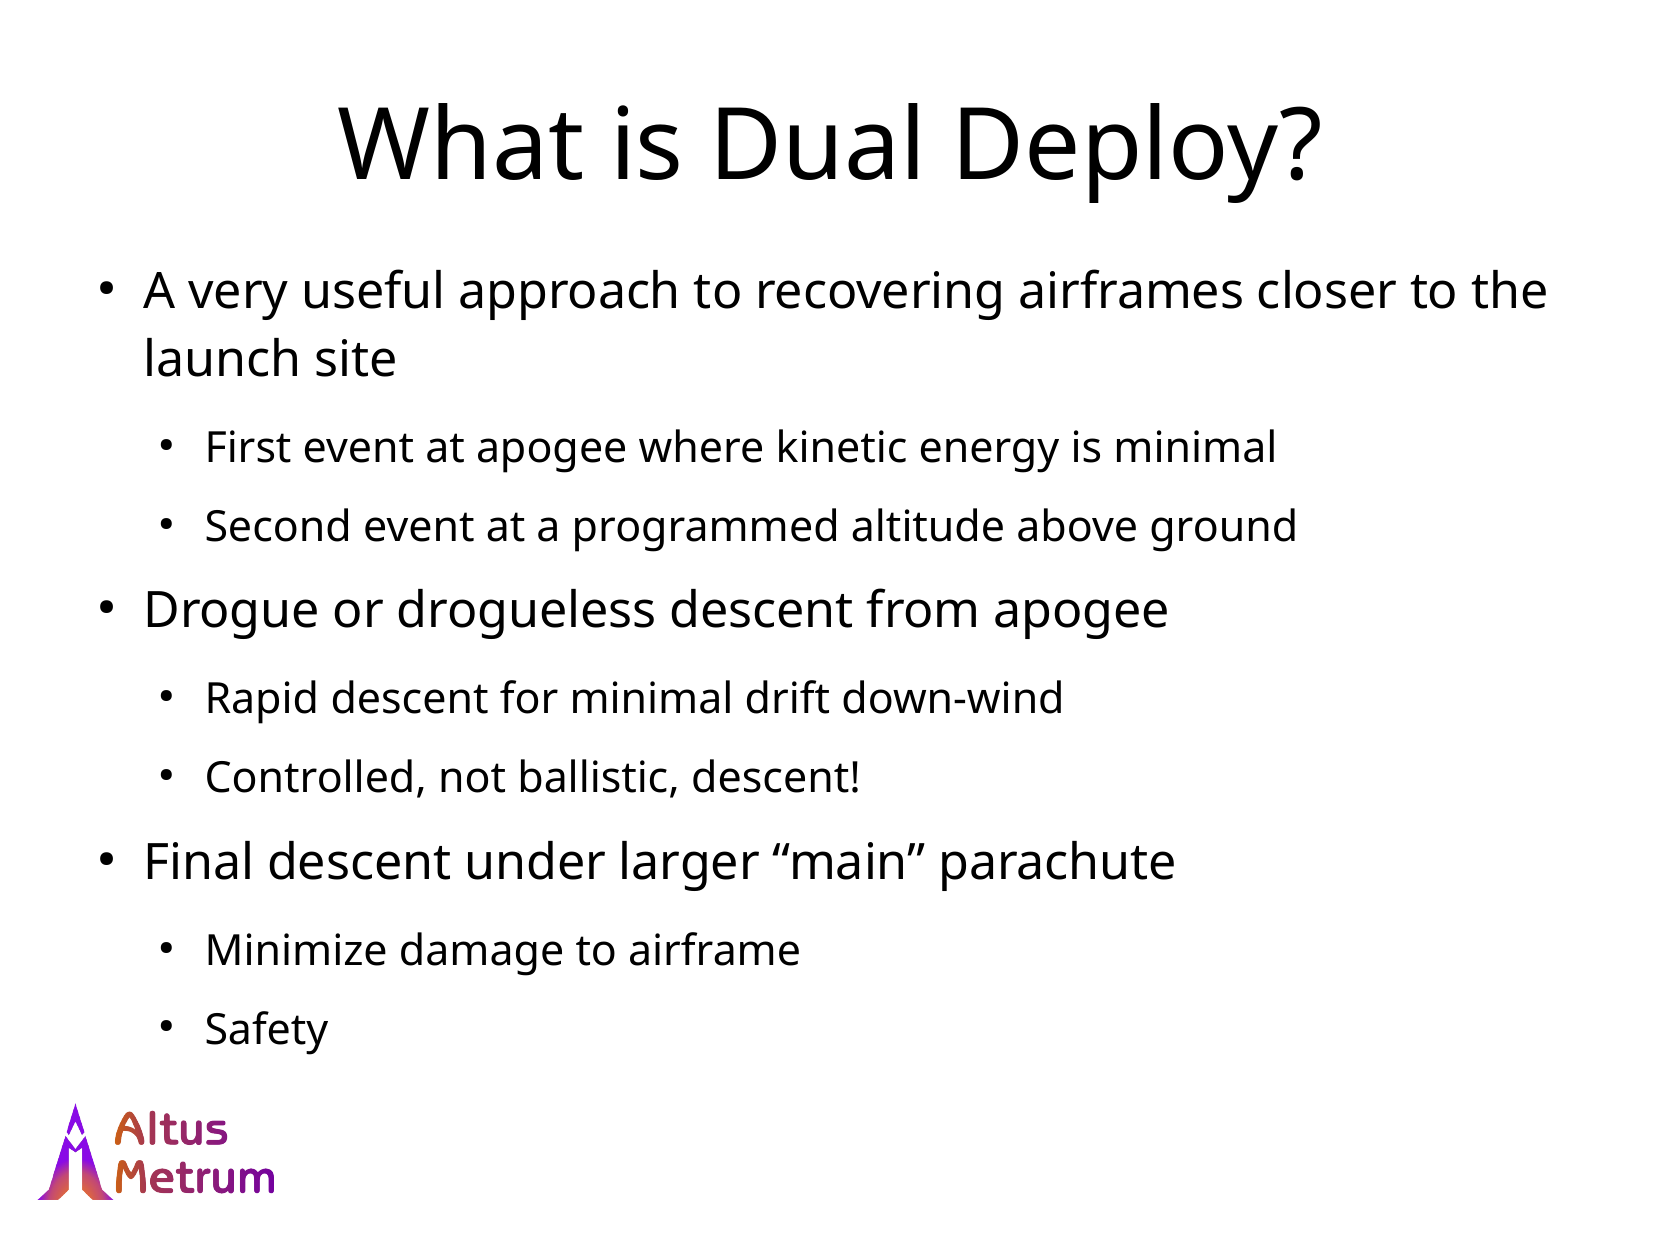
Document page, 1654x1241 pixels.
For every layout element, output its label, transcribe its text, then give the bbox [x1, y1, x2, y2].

list A very useful approach to recovering airframes closer to the launch site First event at apogee where kinetic energy is minimal Second event at a programmed altitude above ground Drogue or drogueless descent from apogee Rapid descent for minimal drift down-wind Controlled, not ballistic, descent! Final descent under larger “main” parachute Minimize damage to airframe Safety [82, 254, 1571, 1059]
title What is Dual Deploy? [86, 55, 1576, 226]
picture [37, 1103, 274, 1200]
